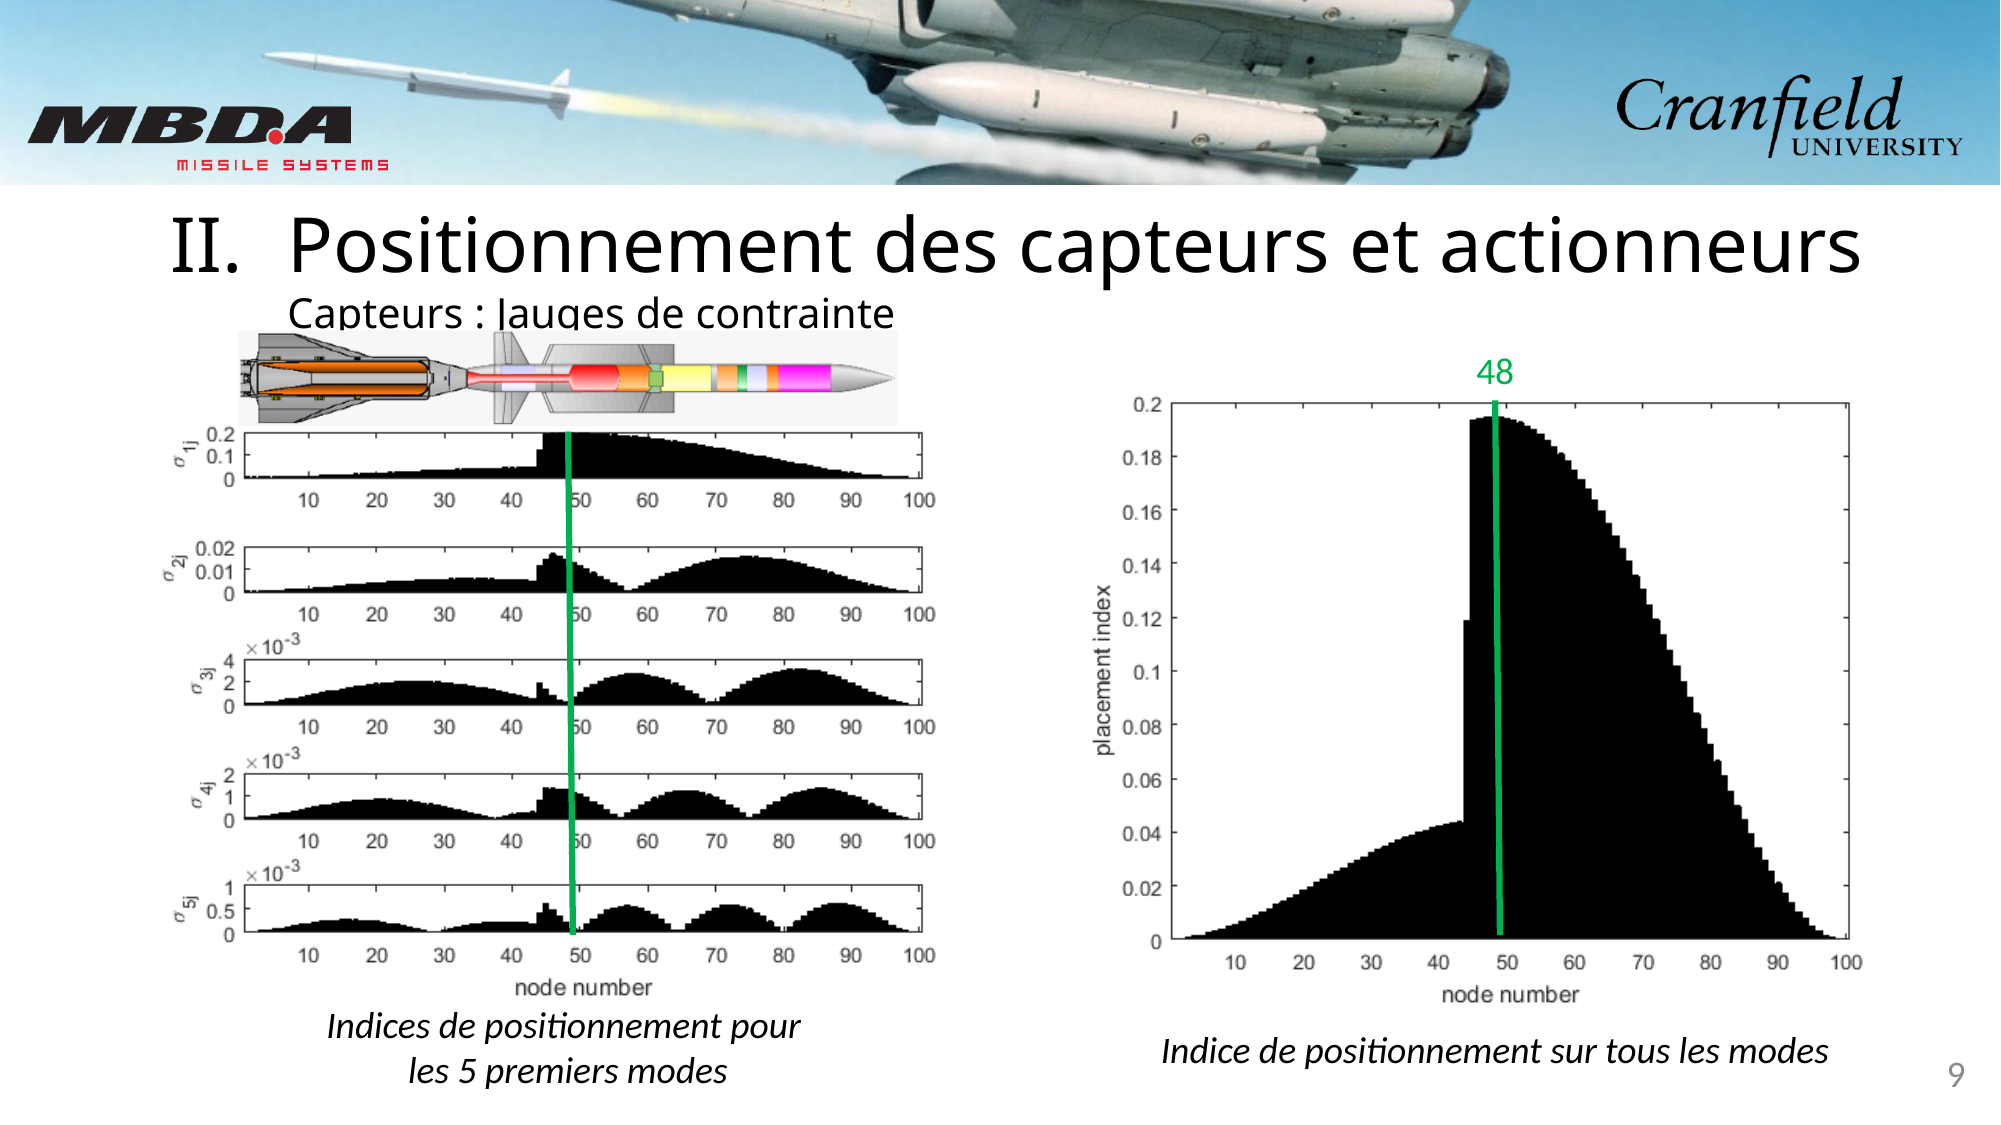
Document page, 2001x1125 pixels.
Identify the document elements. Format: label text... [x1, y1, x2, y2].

slide_number <numéro> [1530, 1042, 1981, 1103]
text_box Indice de positionnement sur tous les modes [1044, 1018, 1946, 1079]
picture [1057, 354, 1933, 1012]
text_box 48 [1449, 339, 1541, 400]
title Positionnement des capteurs et actionneurs Capteurs : Jauges de contrainte [155, 185, 1881, 348]
picture [130, 330, 1006, 993]
text_box Indices de positionnement pour les 5 premiers modes [117, 993, 1019, 1099]
picture [0, 0, 2000, 185]
